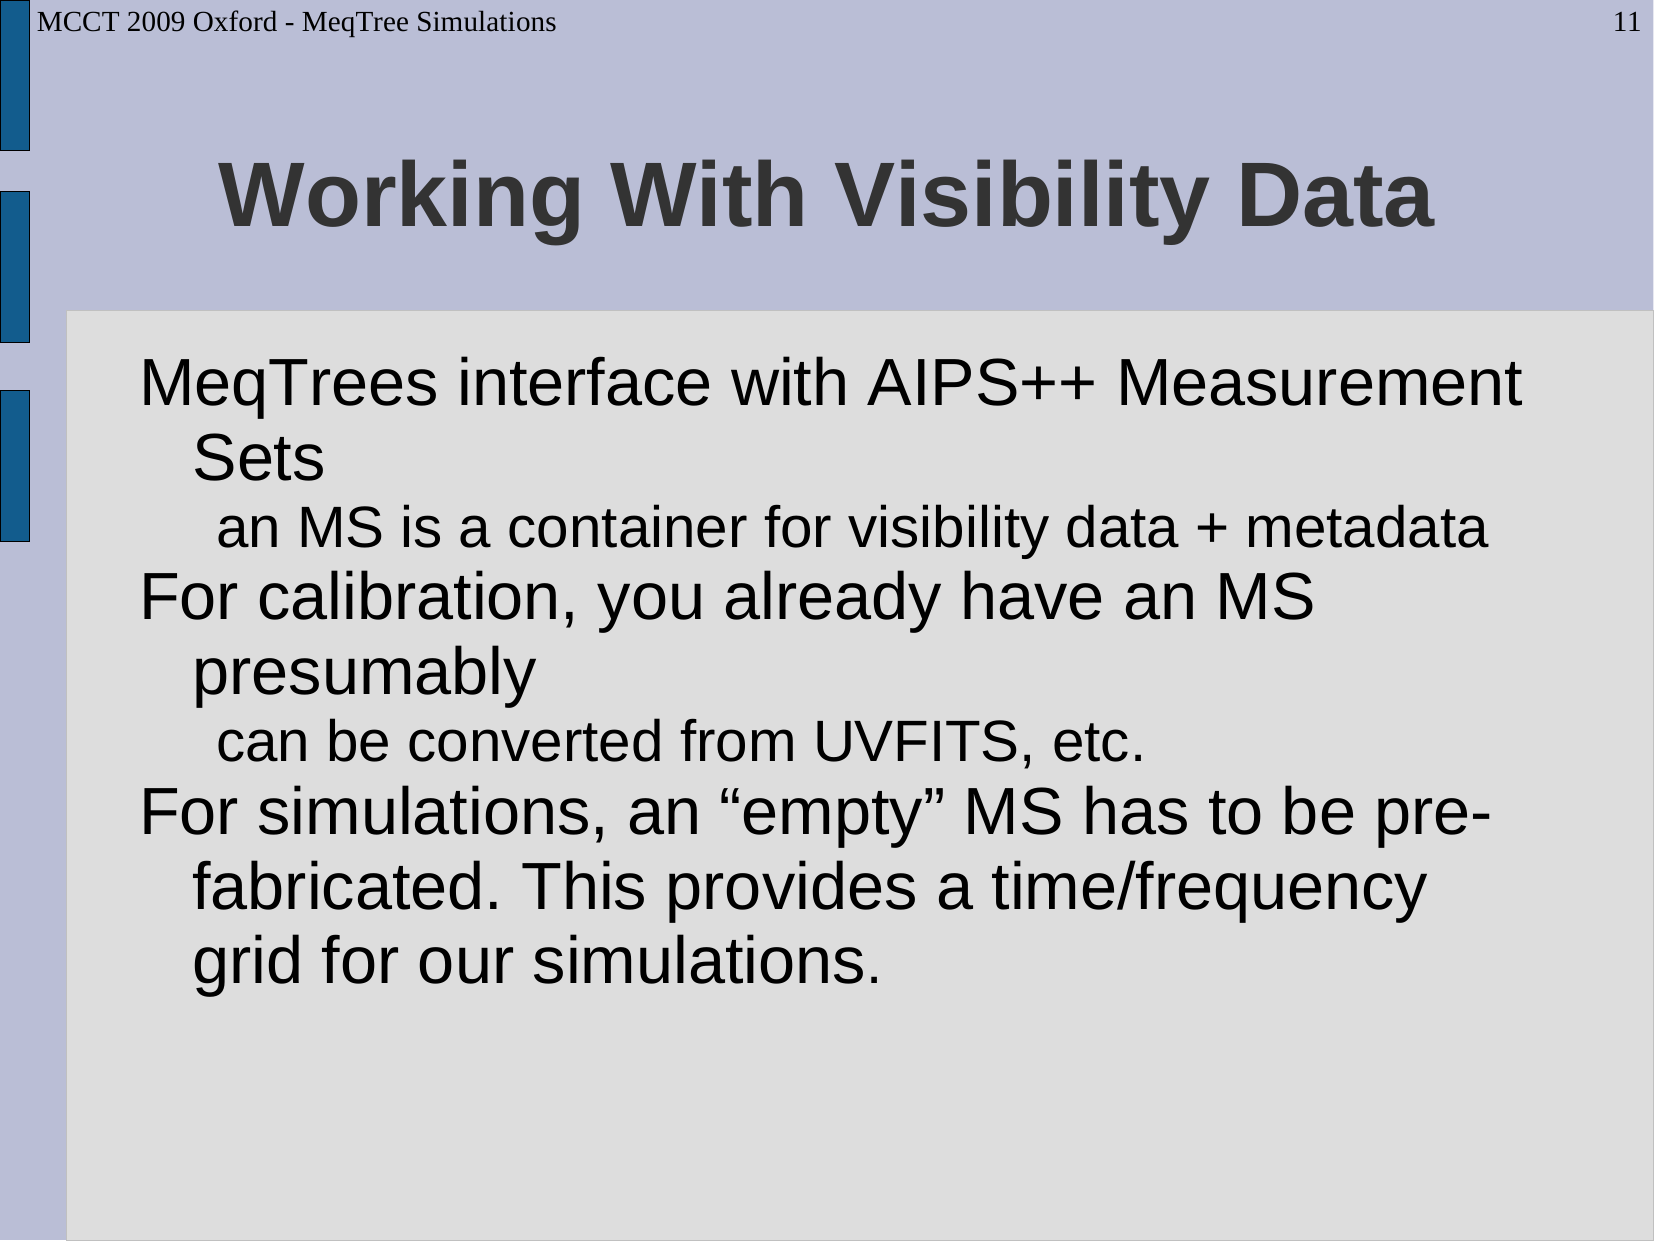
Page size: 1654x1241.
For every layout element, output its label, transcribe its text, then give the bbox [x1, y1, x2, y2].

list MeqTrees interface with AIPS++ Measurement Sets an MS is a container for visibility data + metadata For calibration, you already have an MS presumably can be converted from UVFITS, etc. For simulations, an “empty” MS has to be pre-fabricated. This provides a time/frequency grid for our simulations. [121, 344, 1534, 1112]
title Working With Visibility Data [121, 91, 1534, 299]
